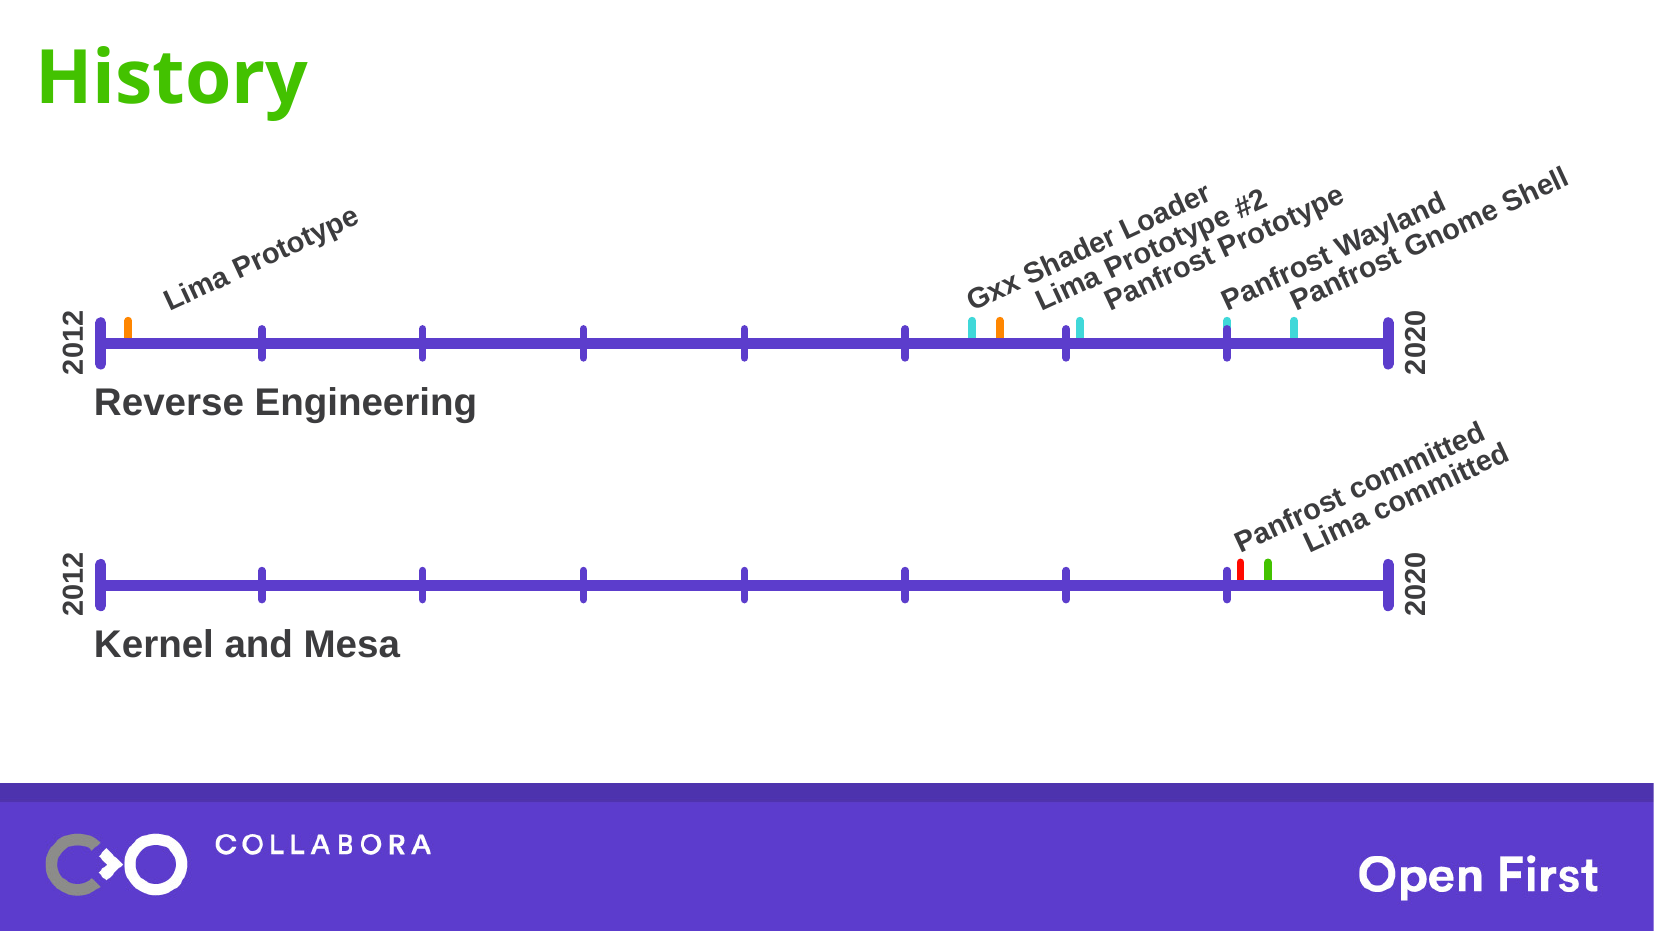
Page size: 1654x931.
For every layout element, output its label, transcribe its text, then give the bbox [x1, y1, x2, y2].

picture [0, 0, 1654, 931]
title History [35, 28, 1608, 193]
